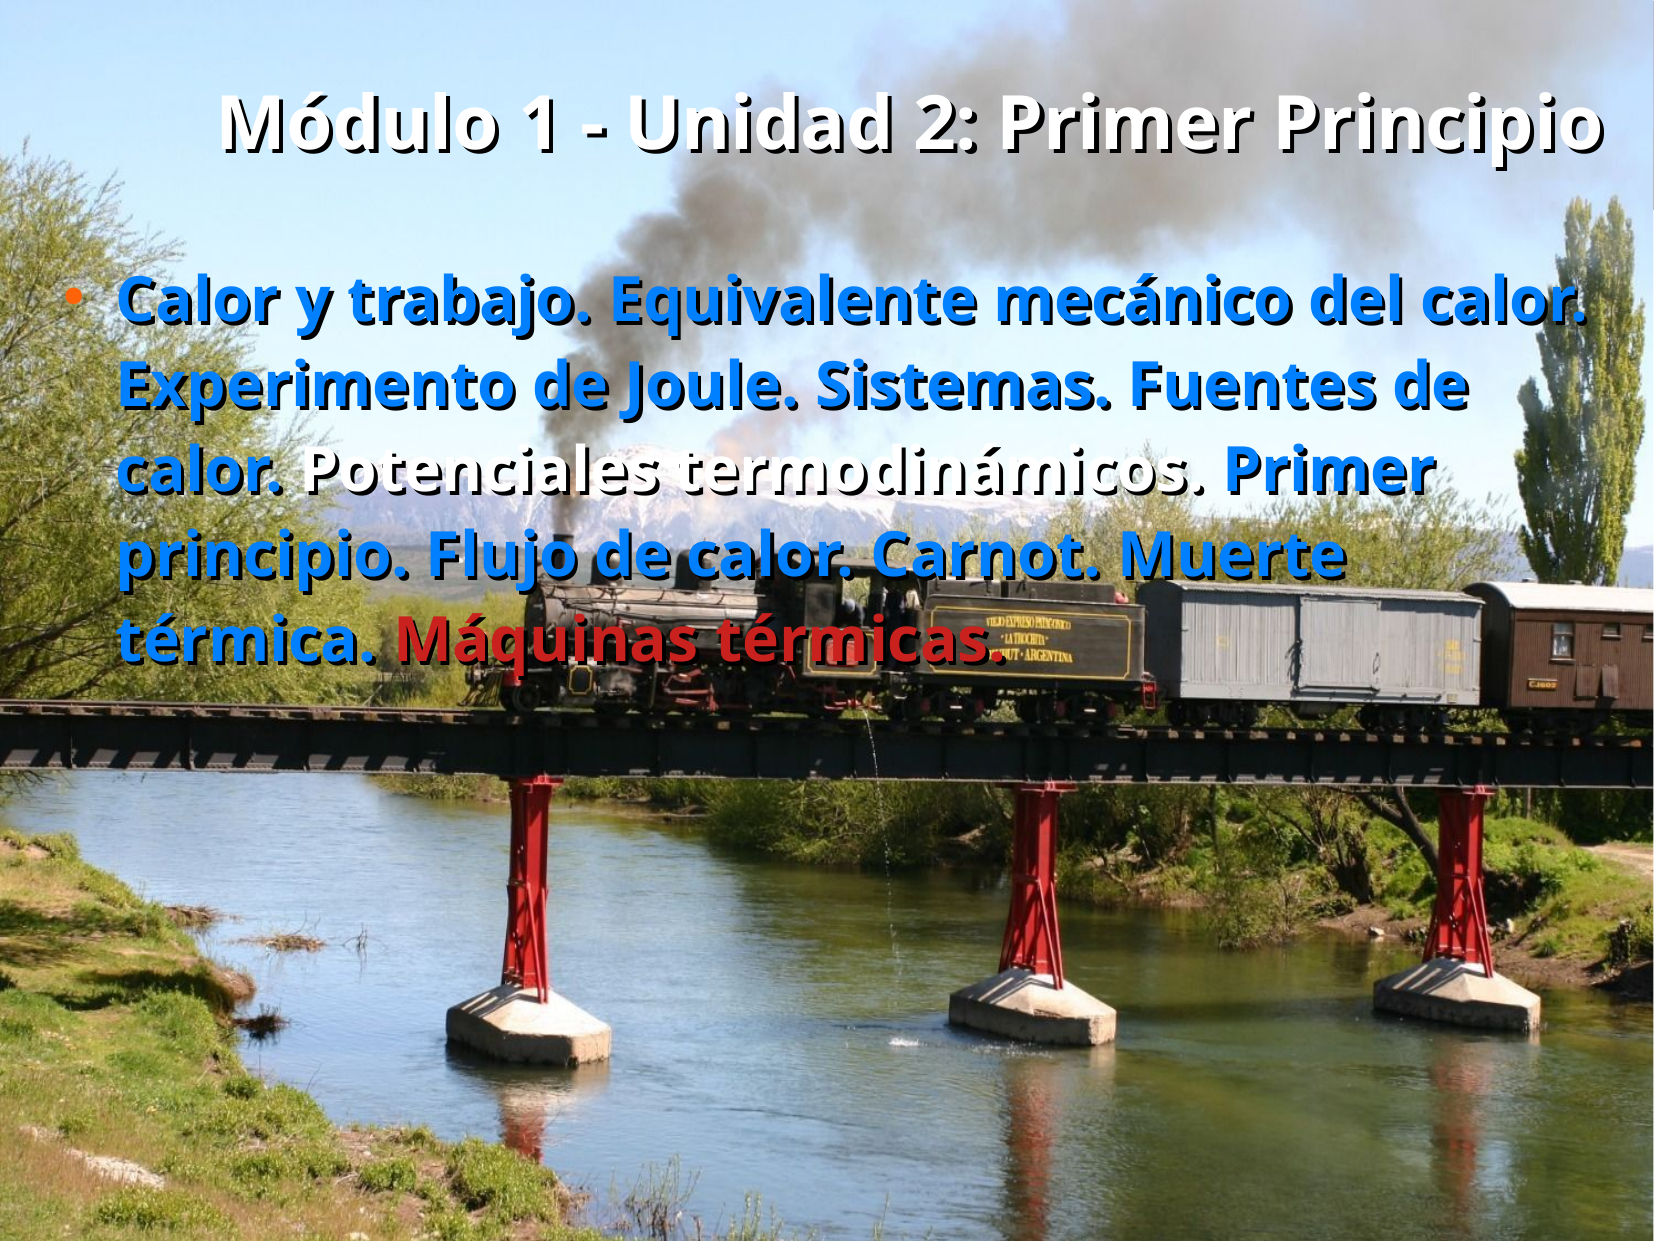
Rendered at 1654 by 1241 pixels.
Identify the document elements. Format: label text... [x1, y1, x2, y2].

list Calor y trabajo. Equivalente mecánico del calor. Experimento de Joule. Sistemas. Fuentes de calor. Potenciales termodinámicos. Primer principio. Flujo de calor. Carnot. Muerte térmica. Máquinas térmicas. [45, 255, 1606, 1156]
title Módulo 1 - Unidad 2: Primer Principio [45, 0, 1606, 252]
picture [0, 0, 1654, 1241]
